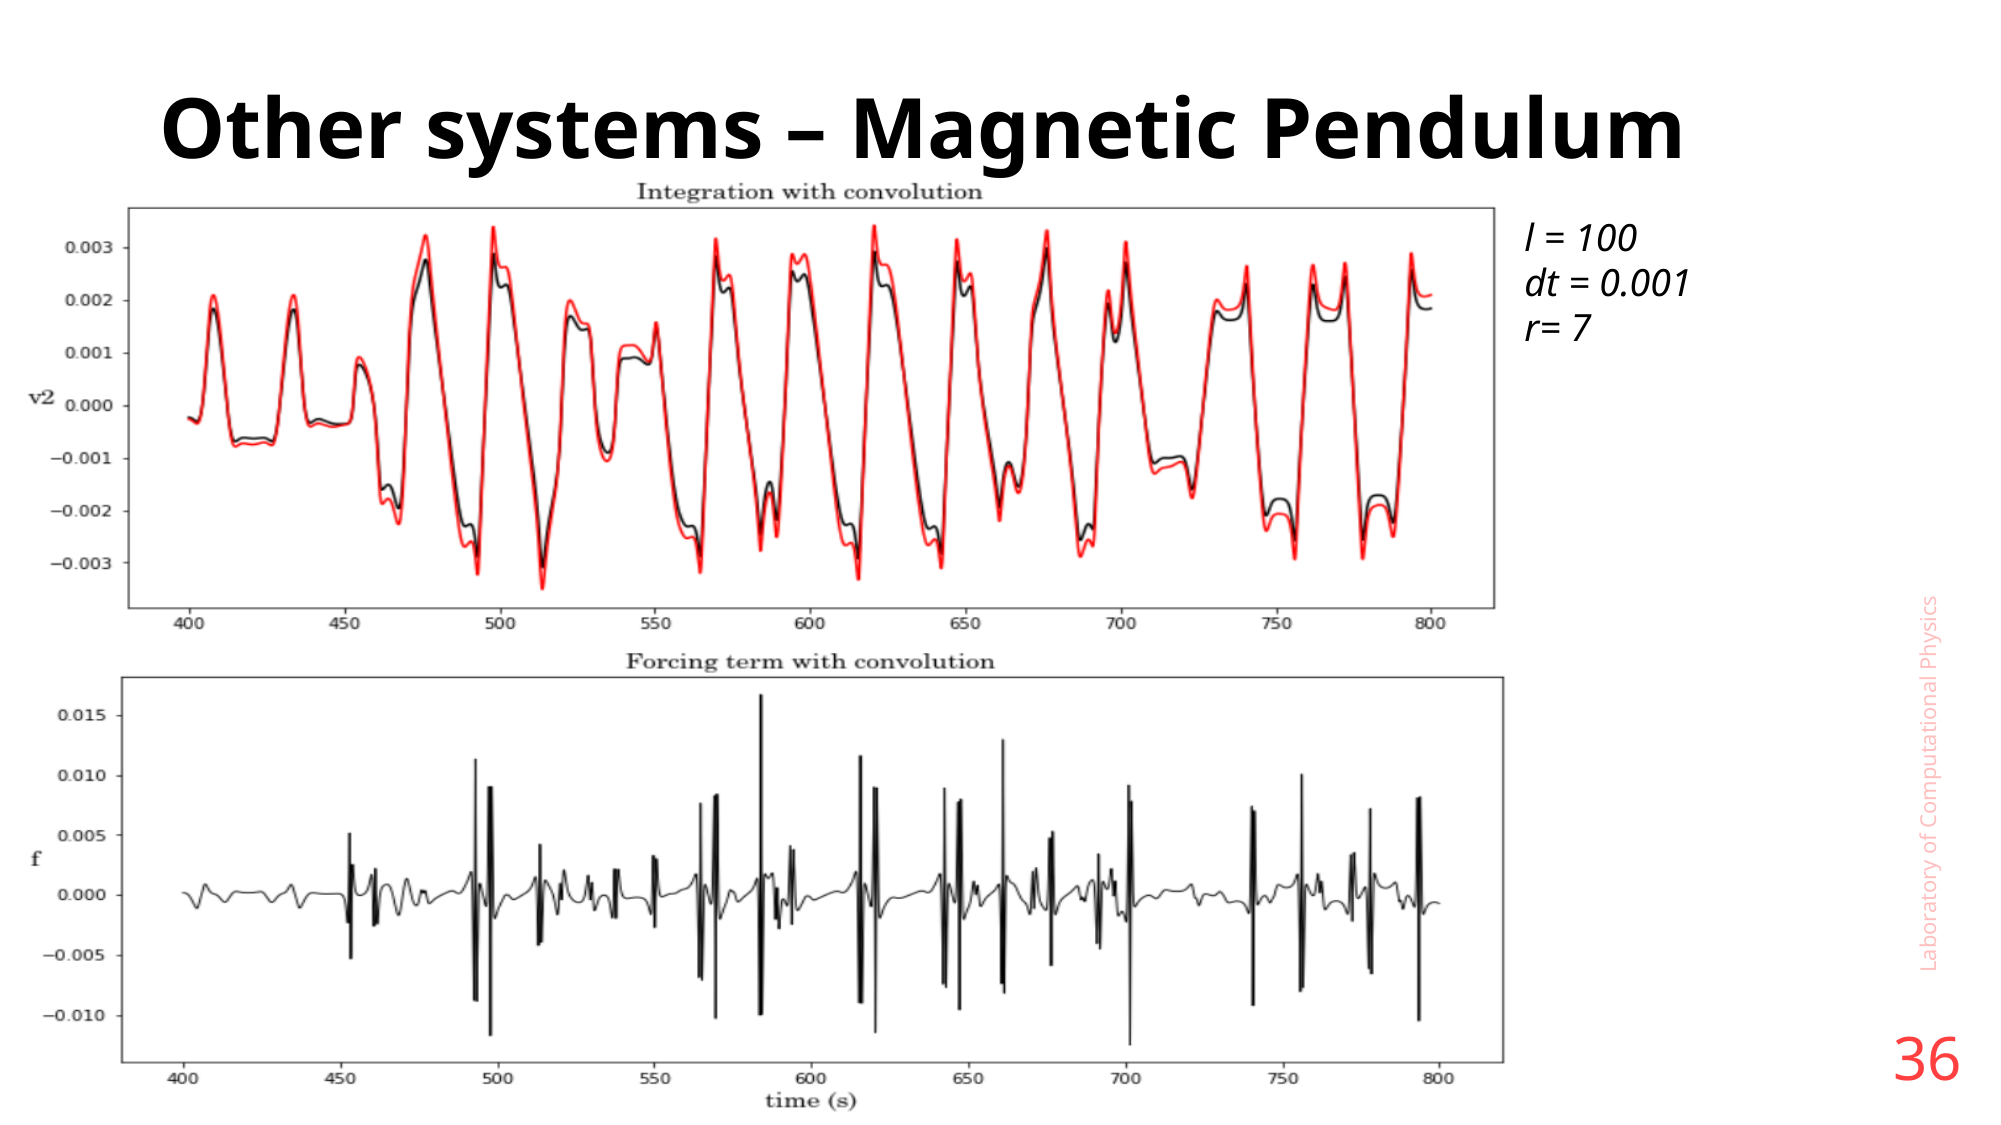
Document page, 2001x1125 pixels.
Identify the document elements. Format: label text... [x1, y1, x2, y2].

footer Laboratory of Computational Physics [1897, 400, 1958, 988]
picture [20, 178, 1521, 1116]
slide_number 36 [1852, 1012, 2000, 1110]
text_box l = 100 dt = 0.001 r= 7 [1509, 206, 1825, 359]
title Other systems – Magnetic Pendulum [144, 36, 1735, 185]
